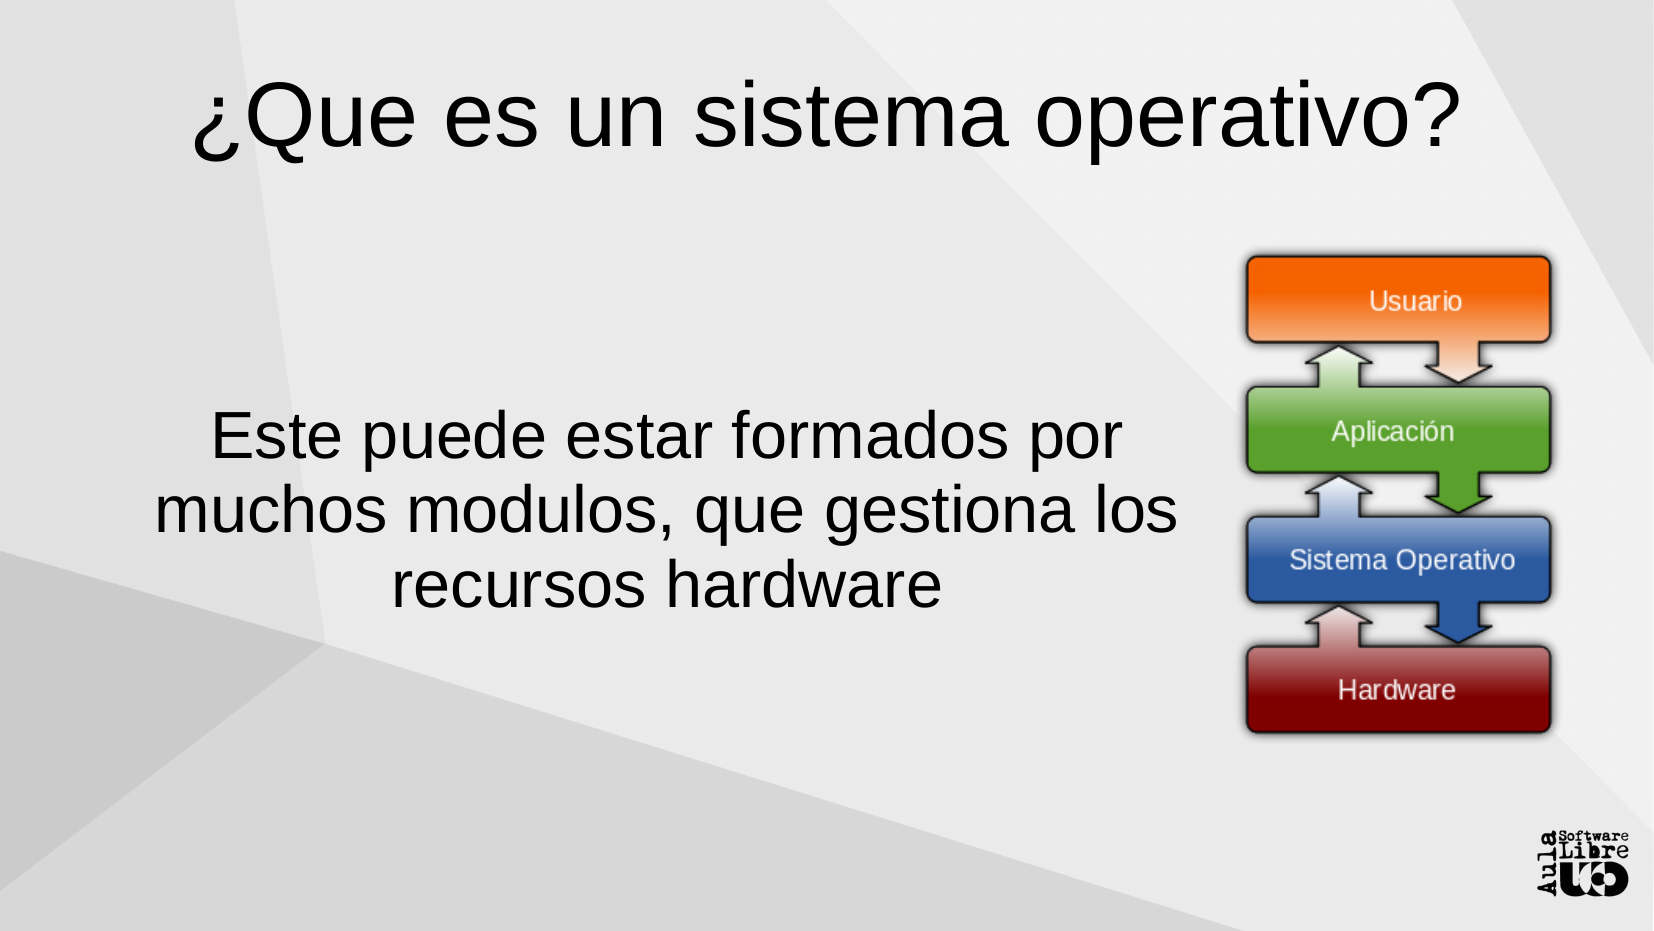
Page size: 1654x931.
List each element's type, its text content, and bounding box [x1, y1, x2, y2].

title ¿Que es un sistema operativo? [82, 37, 1571, 193]
subtitle Este puede estar formados por muchos modulos, que gestiona los recursos hardware [135, 240, 1201, 780]
picture [0, 0, 1654, 931]
